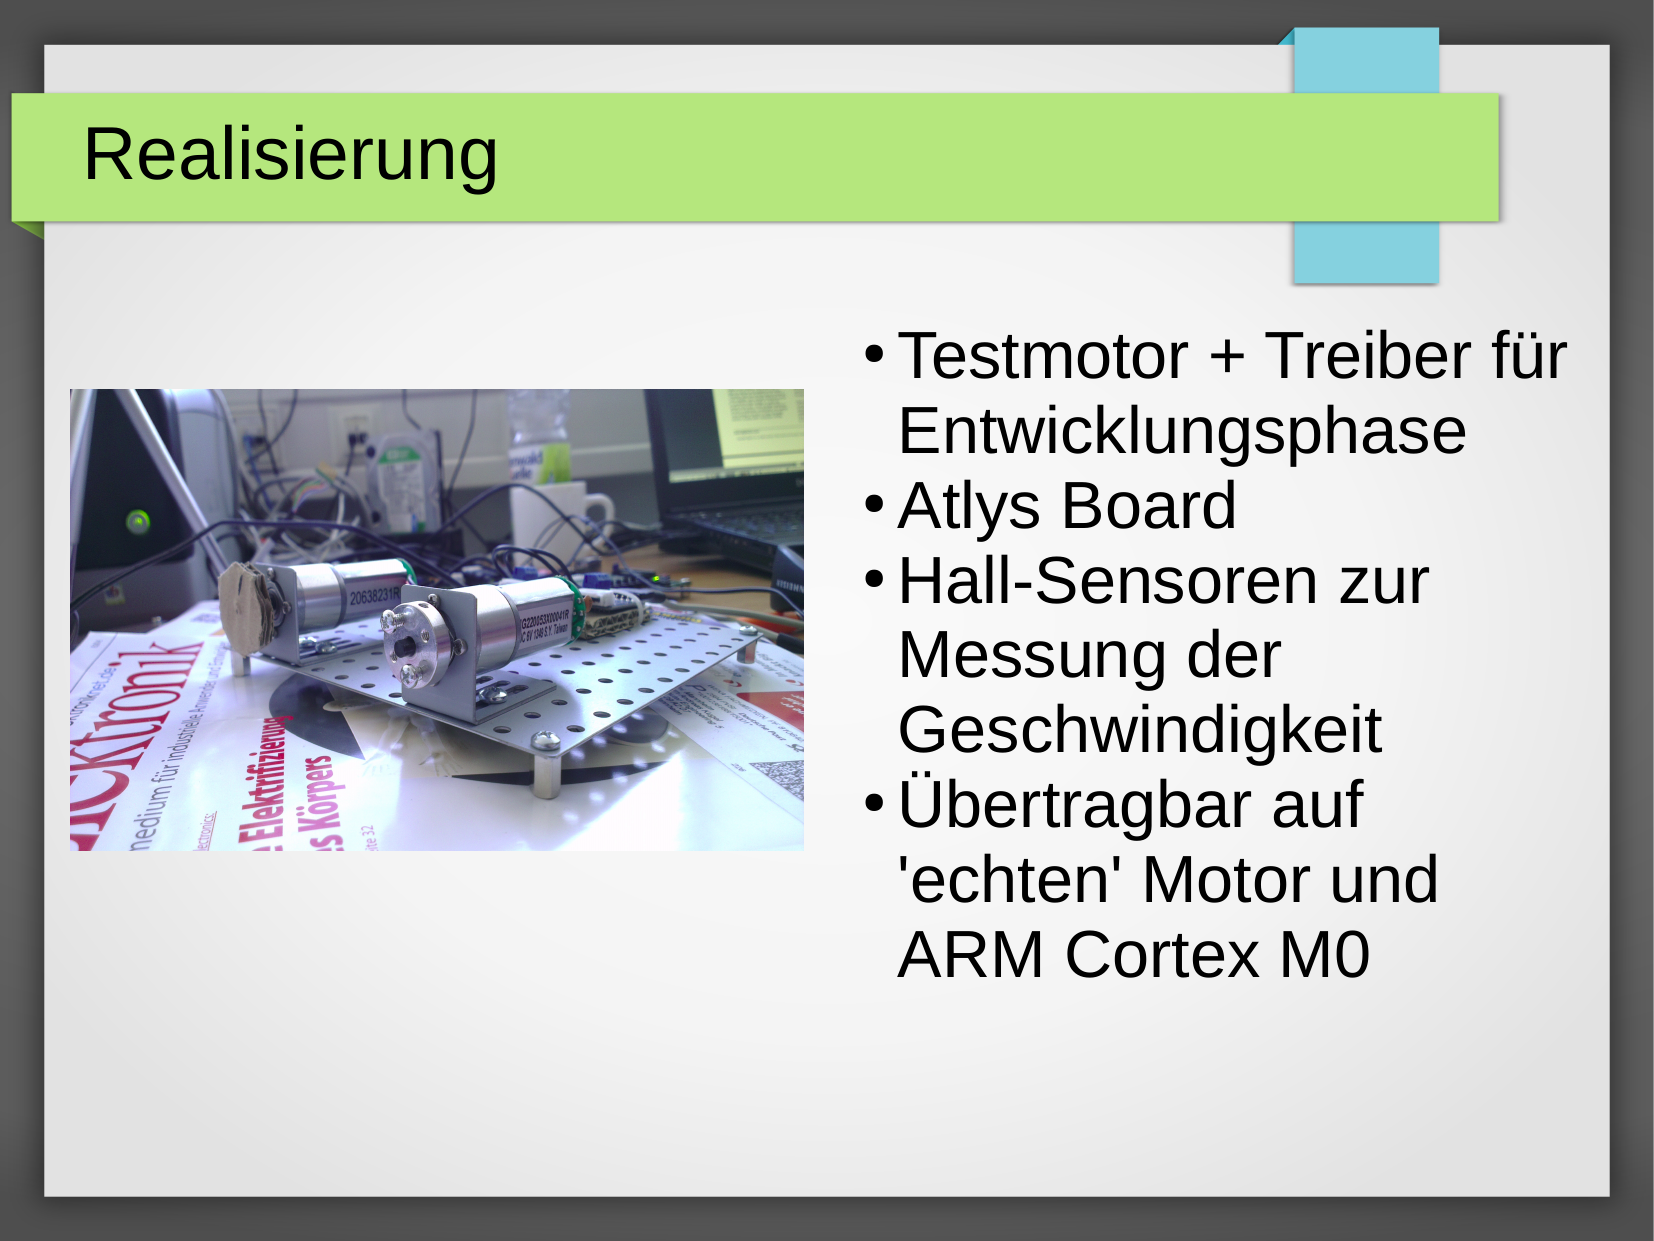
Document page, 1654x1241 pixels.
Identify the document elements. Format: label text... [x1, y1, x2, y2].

title Realisierung [82, 94, 1264, 213]
picture [0, 0, 1654, 1241]
subtitle Testmotor + Treiber für Entwicklungsphase Atlys Board Hall-Sensoren zur Messung der Geschwindigkeit Übertragbar auf 'echten' Motor und ARM Cortex M0 [826, 295, 1571, 1015]
